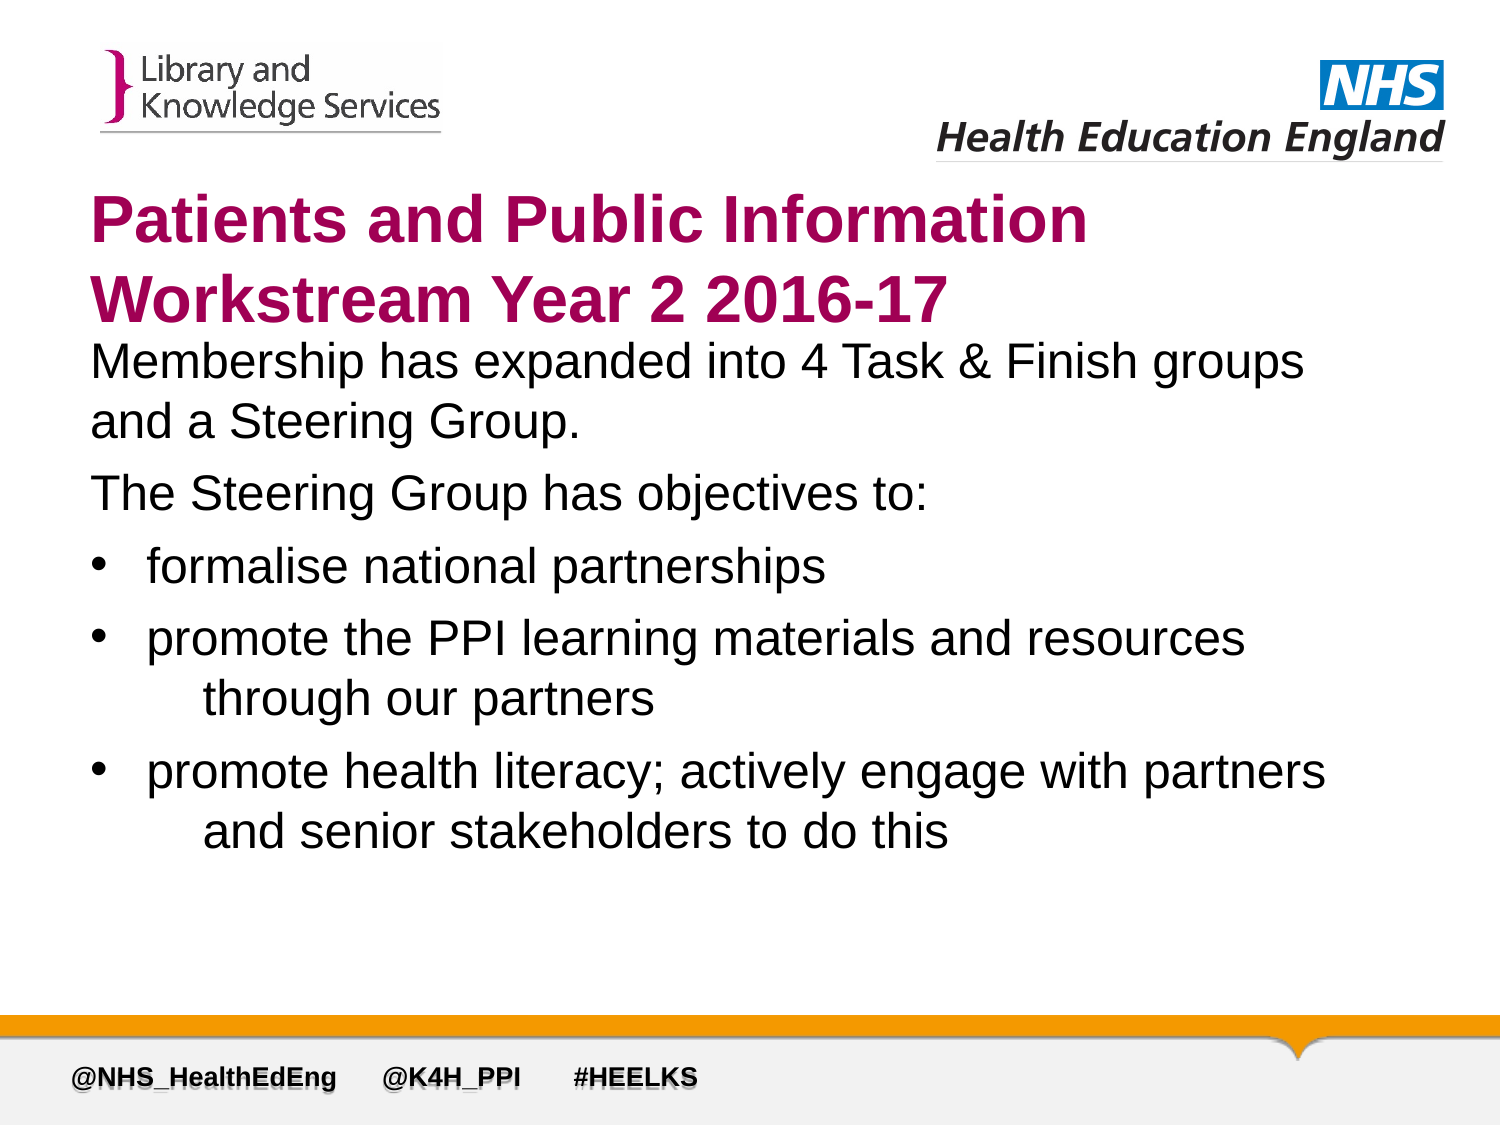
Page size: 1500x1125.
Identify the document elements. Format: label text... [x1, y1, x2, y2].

list Membership has expanded into 4 Task & Finish groups and a Steering Group. The Steering Group has objectives to: formalise national partnerships promote the PPI learning materials and resources through our partners promote health literacy; actively engage with partners and senior stakeholders to do this [75, 333, 1361, 1016]
title Patients and Public Information Workstream Year 2 2016-17 [75, 150, 1351, 263]
text_box @NHS_HealthEdEng @K4H_PPI #HEELKS [55, 1052, 932, 1113]
picture [100, 42, 443, 131]
